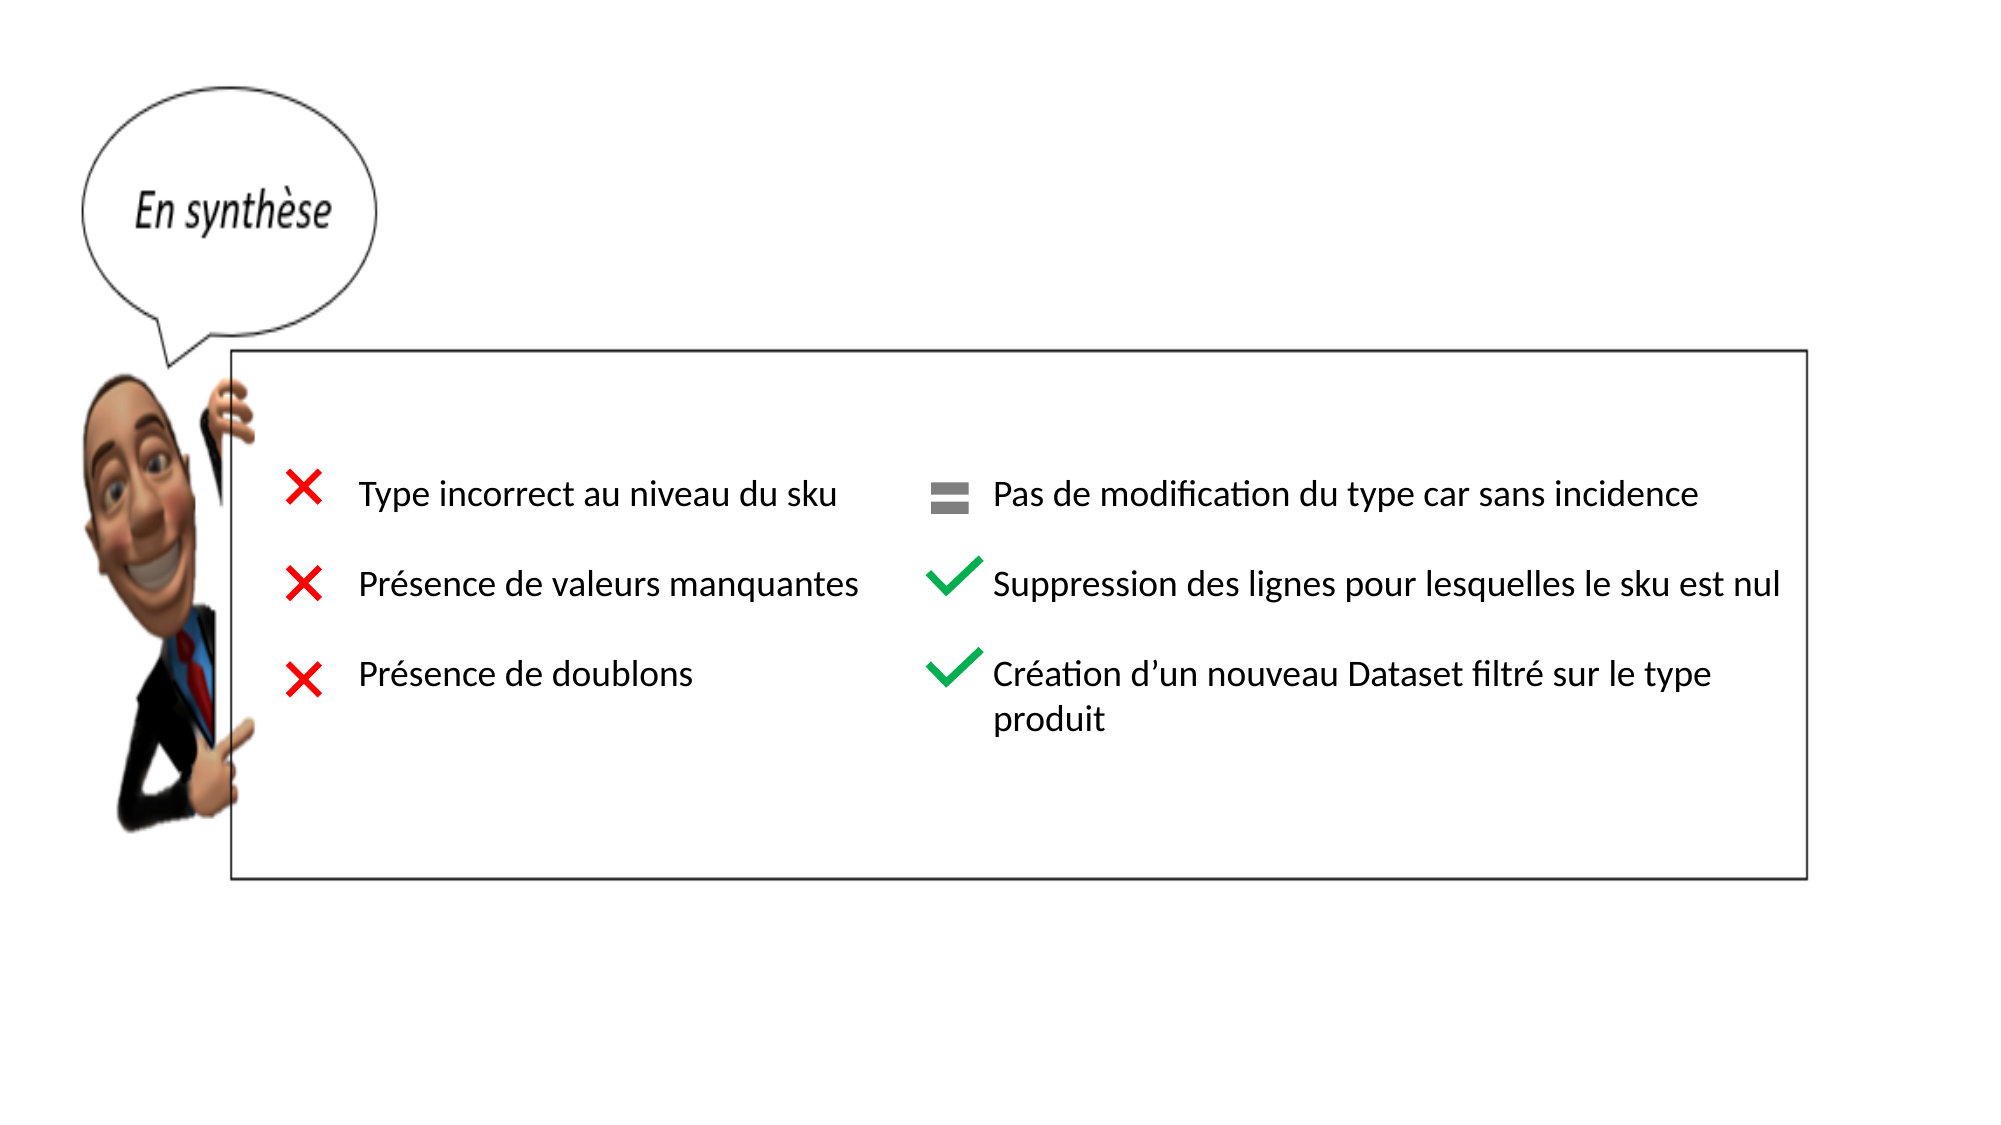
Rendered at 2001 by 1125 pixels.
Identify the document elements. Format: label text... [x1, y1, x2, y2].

text_box Pas de modification du type car sans incidence Suppression des lignes pour lesquelles le sku est nul Création d’un nouveau Dataset filtré sur le type produit [978, 461, 1804, 750]
picture [0, 70, 1983, 953]
text_box Type incorrect au niveau du sku Présence de valeurs manquantes Présence de doublons [343, 461, 978, 705]
